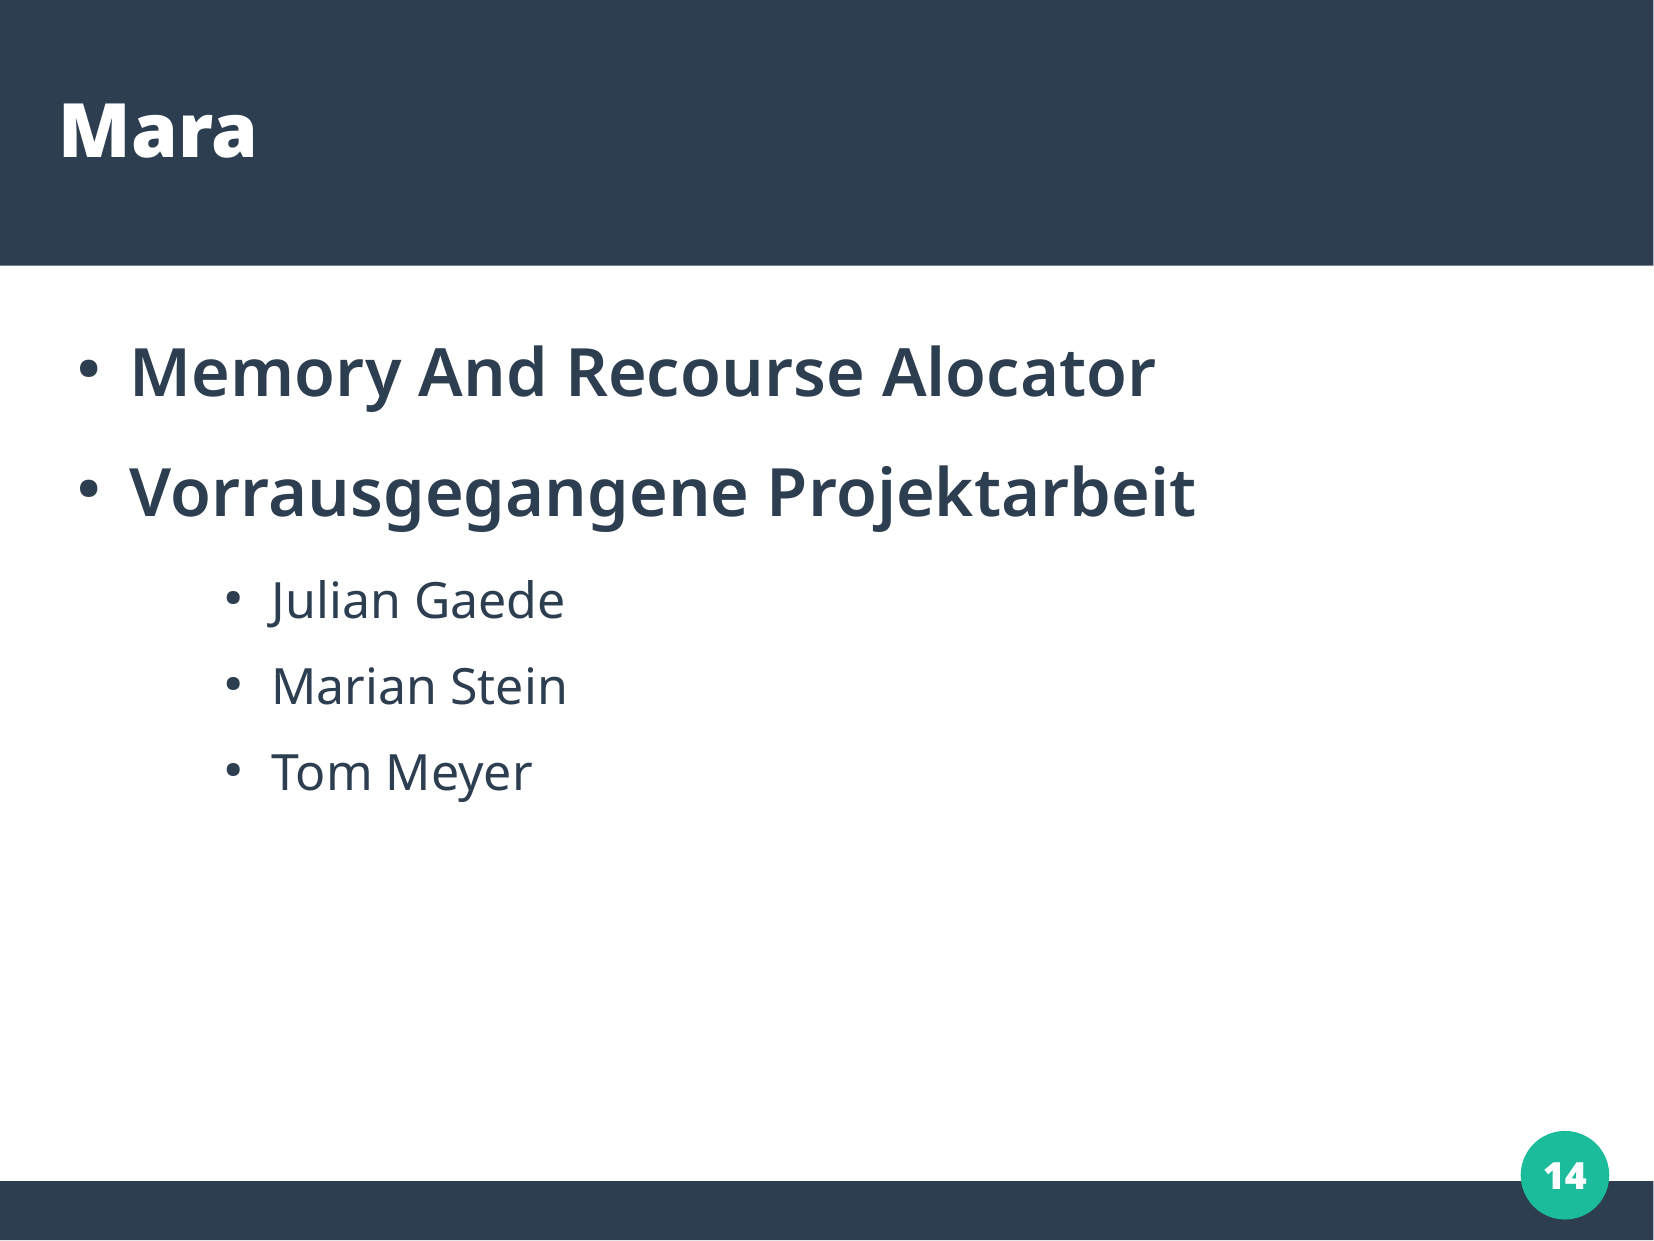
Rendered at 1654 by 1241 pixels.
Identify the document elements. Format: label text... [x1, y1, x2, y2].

title Mara [59, 49, 1595, 207]
list Memory And Recourse Alocator Vorrausgegangene Projektarbeit Julian Gaede Marian Stein Tom Meyer [59, 324, 1595, 1152]
